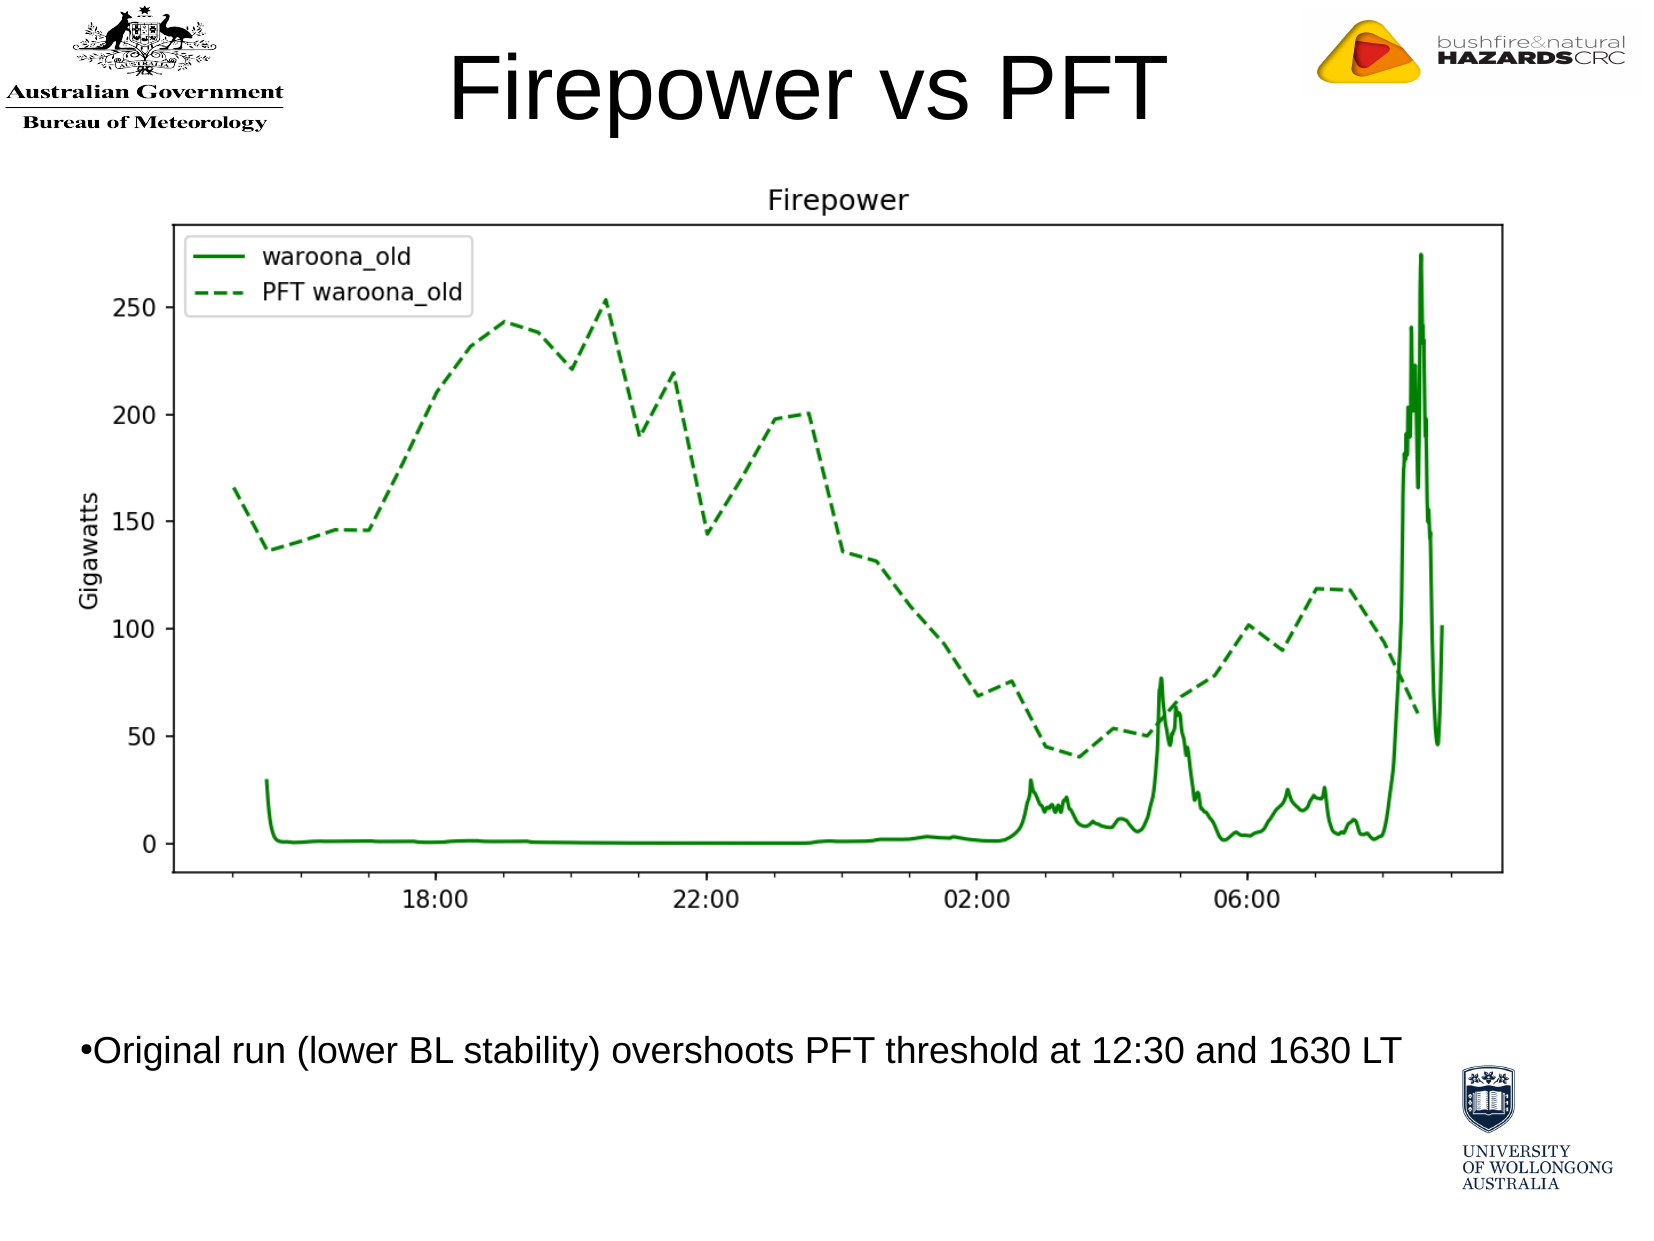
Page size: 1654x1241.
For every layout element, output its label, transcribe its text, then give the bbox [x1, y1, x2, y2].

picture [59, 177, 1531, 934]
picture [1433, 1023, 1642, 1232]
text_box Original run (lower BL stability) overshoots PFT threshold at 12:30 and 1630 LT [64, 980, 1589, 1164]
picture [1329, 8, 1642, 95]
title Firepower vs PFT [289, 0, 1329, 166]
picture [5, 5, 284, 132]
